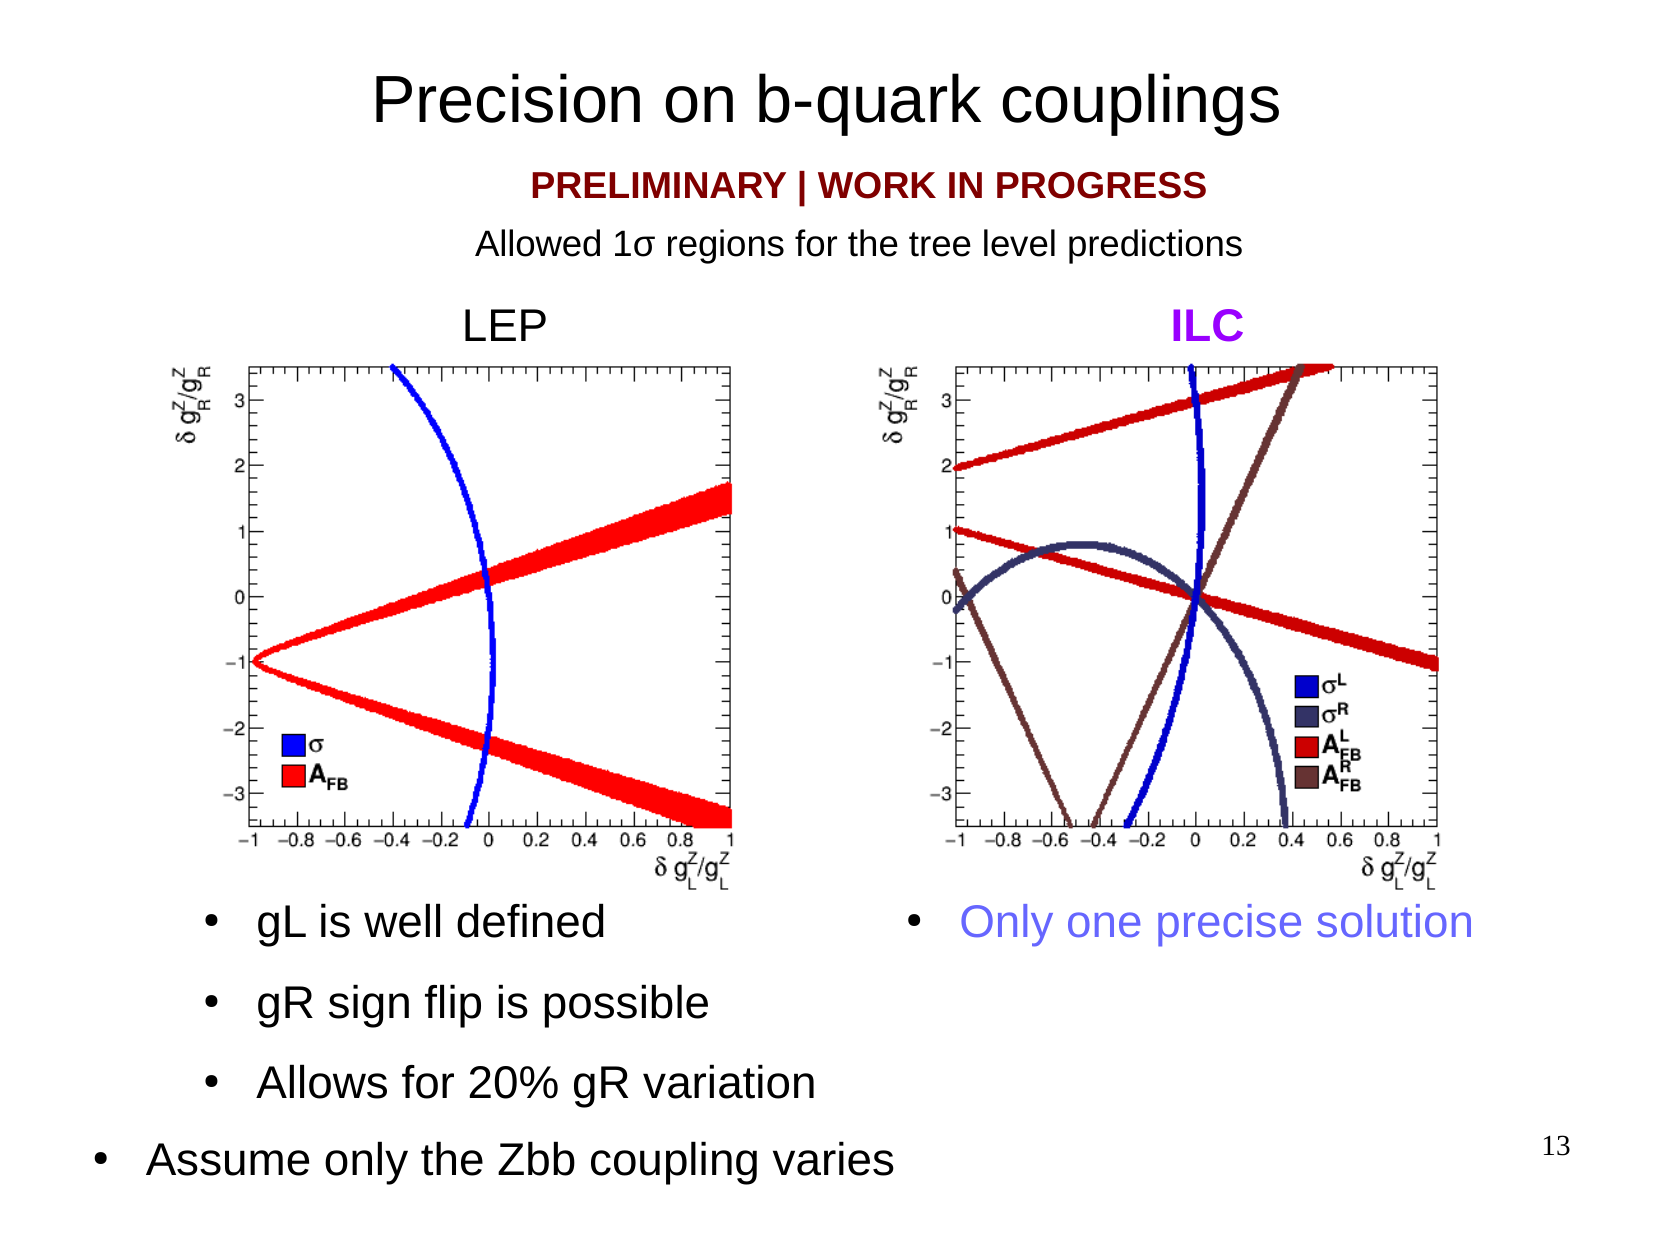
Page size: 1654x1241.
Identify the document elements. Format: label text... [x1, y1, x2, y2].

picture [873, 360, 1453, 898]
text_box ILC [1155, 292, 1260, 359]
text_box Only one precise solution [888, 895, 1521, 1061]
text_box gL is well defined gR sign flip is possible Allows for 20% gR variation [185, 895, 833, 1151]
text_box Allowed 1σ regions for the tree level predictions [418, 223, 1269, 291]
title Precision on b-quark couplings [82, 49, 1571, 151]
picture [164, 360, 759, 898]
list Assume only the Zbb coupling varies [75, 1053, 1568, 1216]
text_box PRELIMINARY | WORK IN PROGRESS [515, 156, 1223, 214]
text_box LEP [447, 292, 564, 359]
